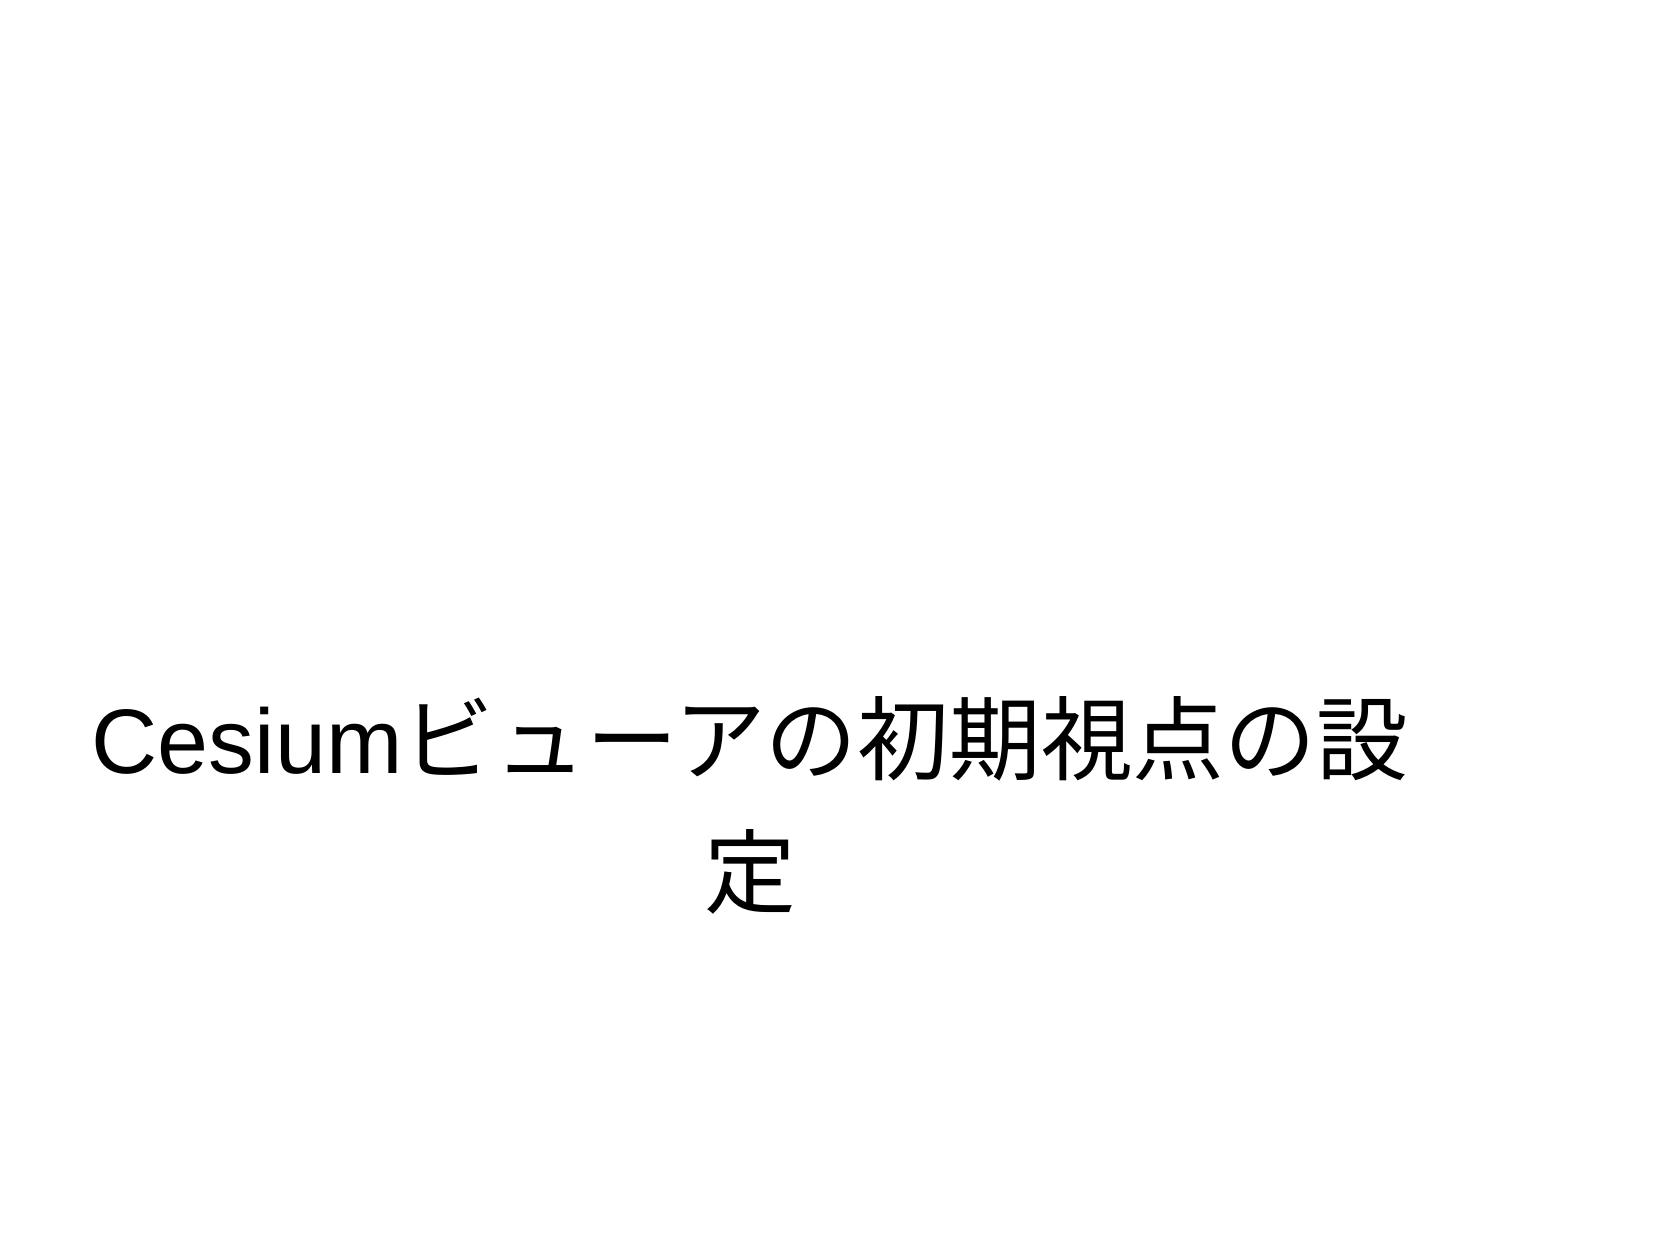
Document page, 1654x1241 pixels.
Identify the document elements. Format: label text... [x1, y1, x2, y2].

title Cesiumビューアの初期視点の設定 [59, 696, 1441, 904]
